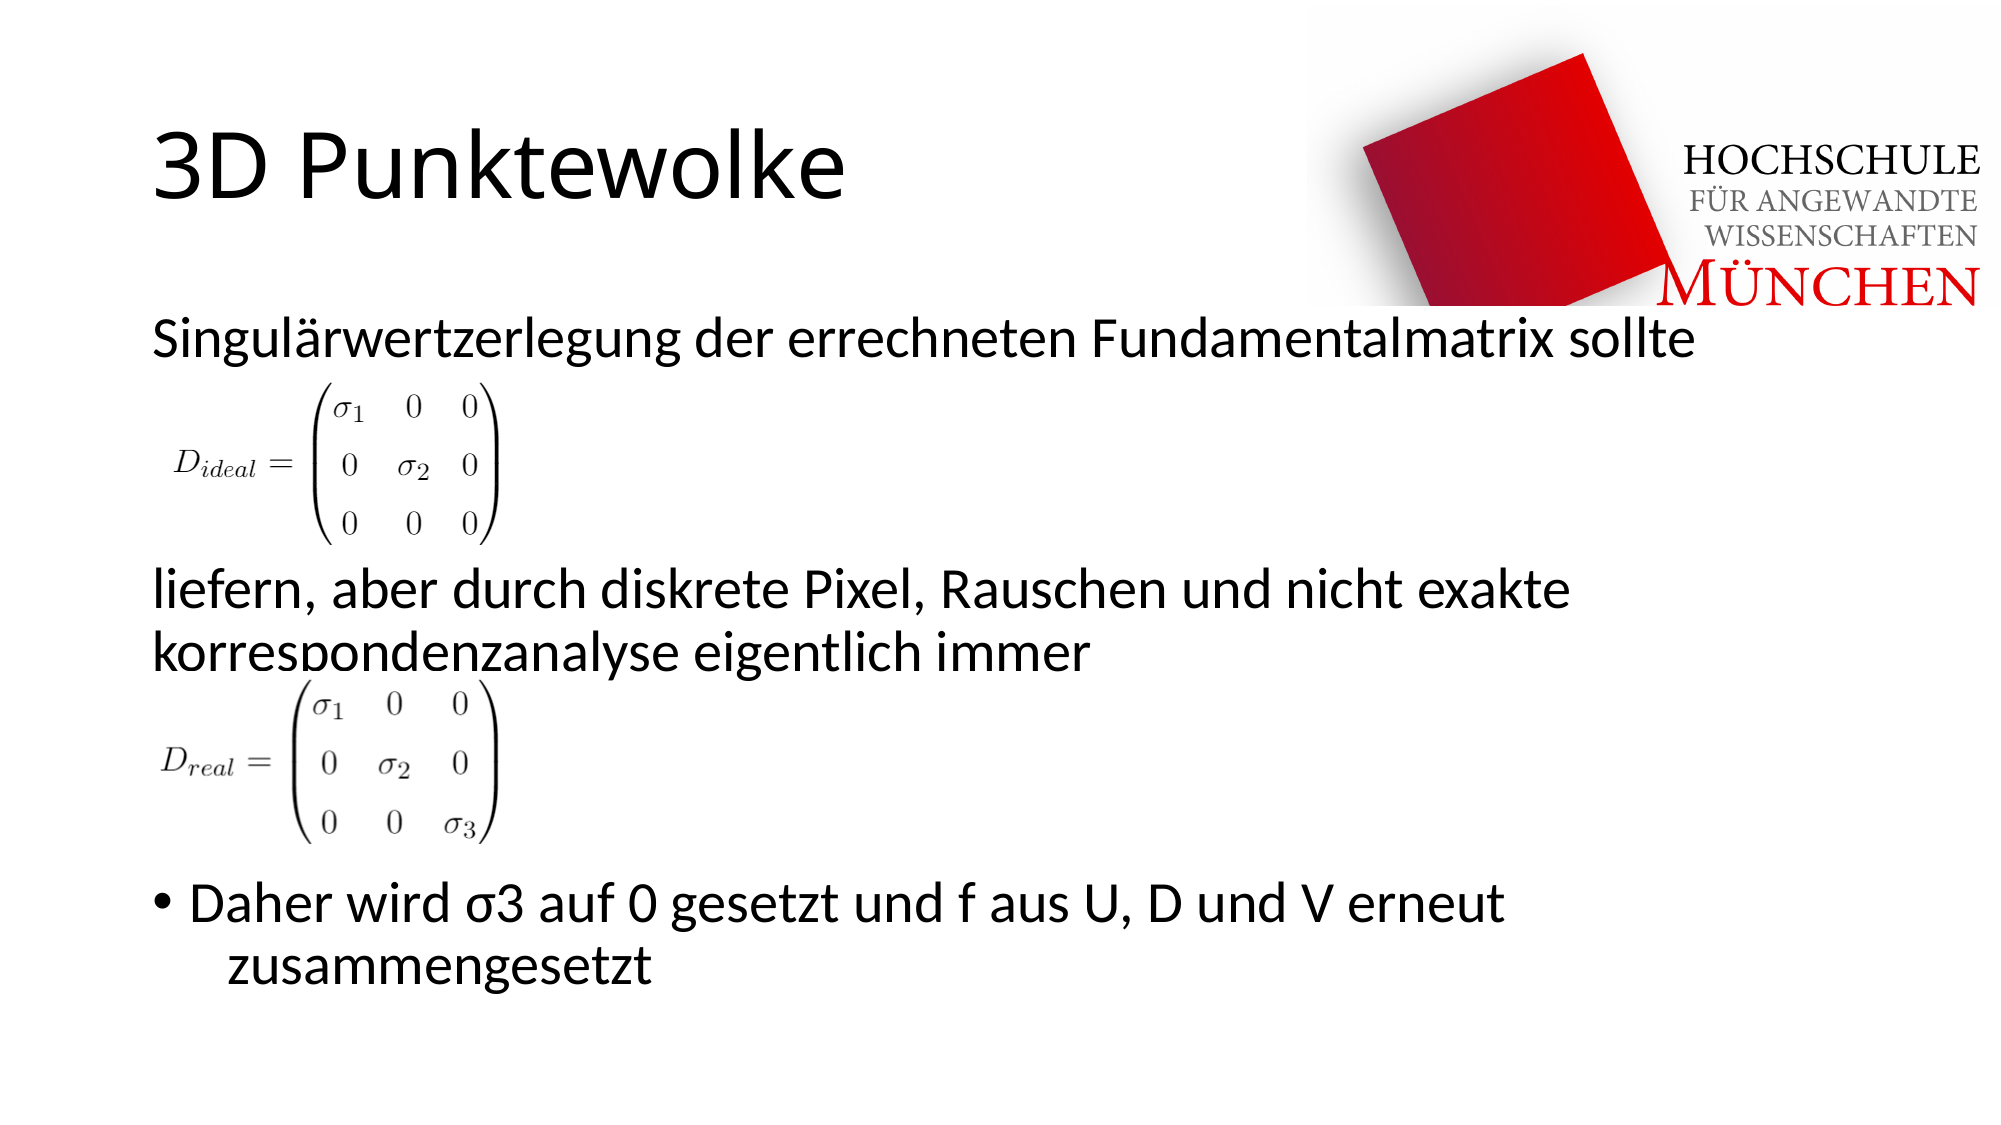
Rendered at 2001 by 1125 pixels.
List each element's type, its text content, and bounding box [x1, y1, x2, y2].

picture [154, 370, 517, 548]
picture [154, 671, 517, 853]
title 3D Punktewolke [137, 59, 1863, 278]
list Singulärwertzerlegung der errechneten Fundamentalmatrix sollte liefern, aber durch diskrete Pixel, Rauschen und nicht exakte korrespondenzanalyse eigentlich immer Daher wird σ3 auf 0 gesetzt und f aus U, D und V erneut zusammengesetzt [137, 299, 1863, 1014]
